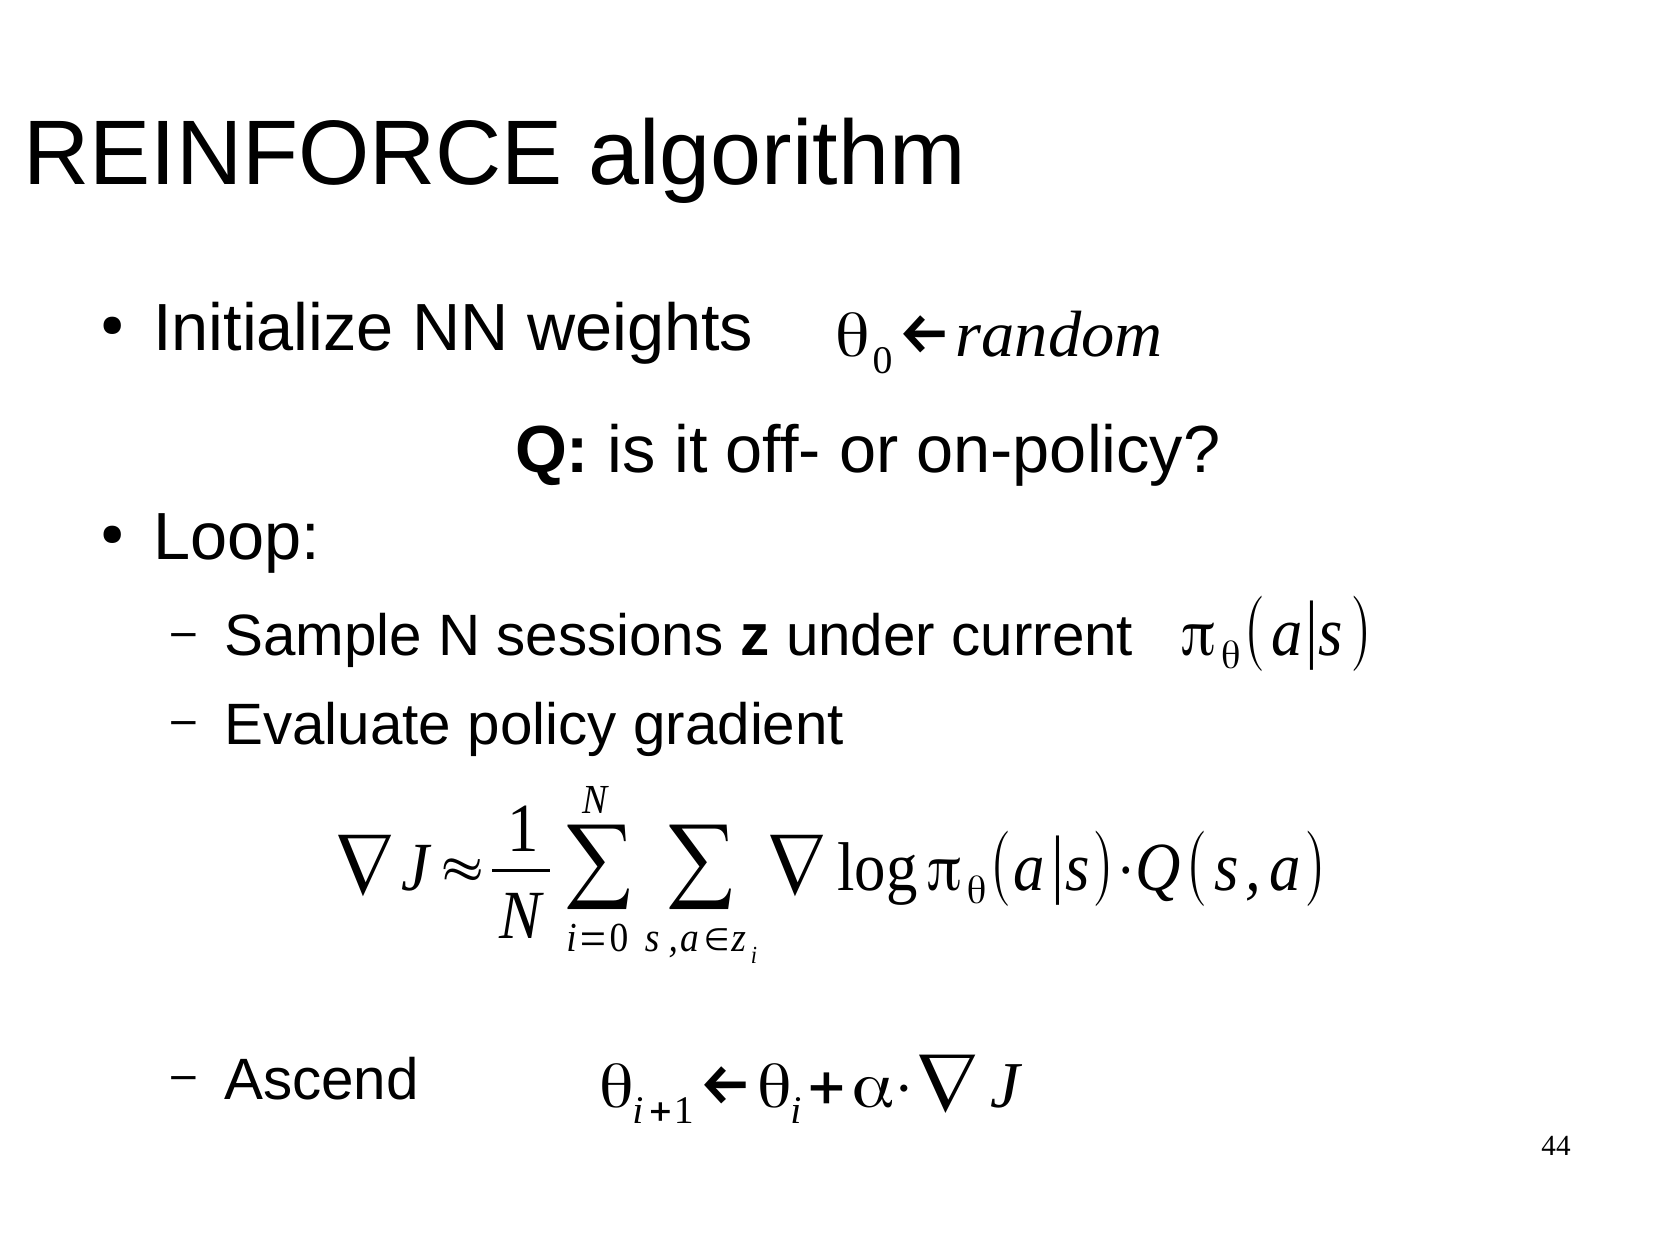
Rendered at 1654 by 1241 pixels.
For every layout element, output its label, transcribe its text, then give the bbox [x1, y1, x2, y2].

list Initialize NN weights Loop: Sample N sessions z under current Evaluate policy gradient Ascend [82, 290, 1571, 1186]
chart [818, 299, 1179, 384]
text_box Q: is it off- or on-policy? [500, 404, 1238, 495]
title REINFORCE algorithm [23, 49, 1512, 257]
chart [1166, 590, 1385, 674]
chart [582, 1049, 1042, 1134]
